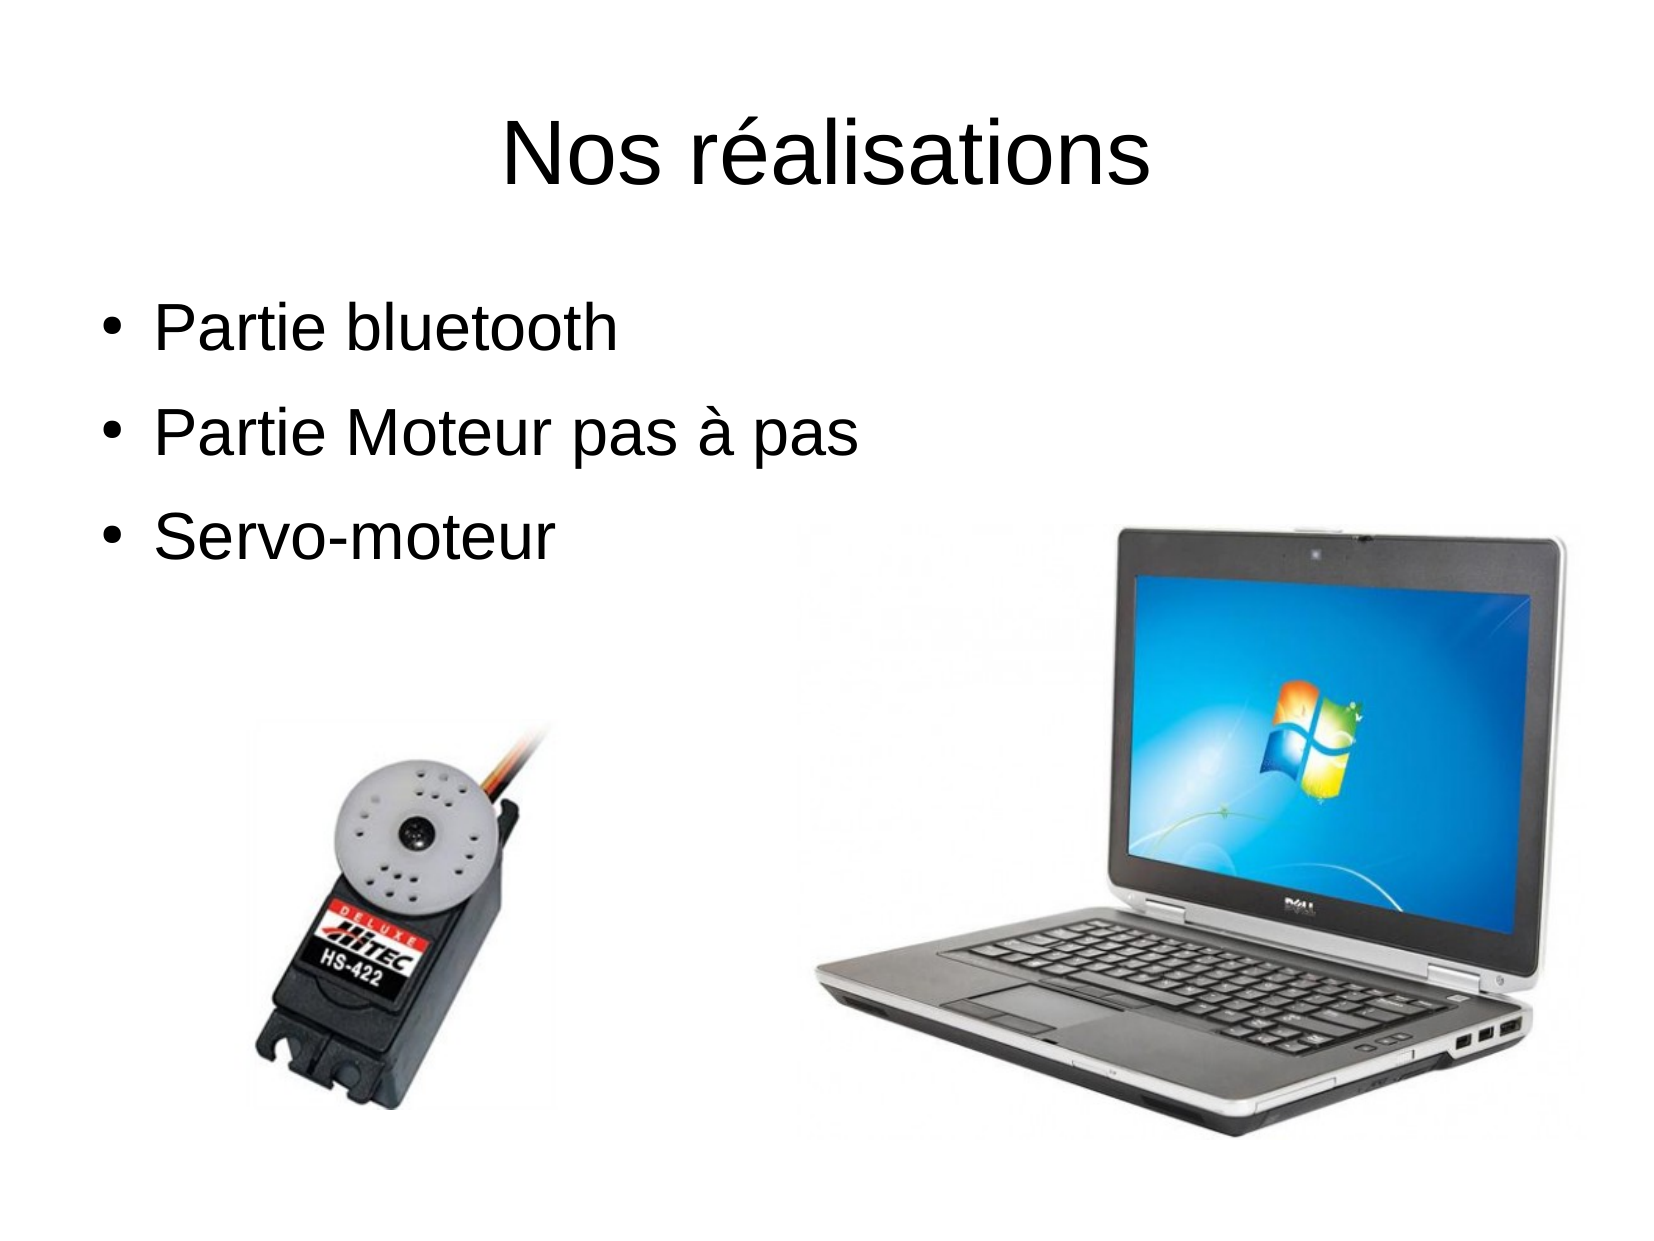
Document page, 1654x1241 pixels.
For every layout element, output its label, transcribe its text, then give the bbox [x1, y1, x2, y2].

title Nos réalisations [82, 49, 1571, 257]
picture [750, 524, 1634, 1141]
picture [210, 719, 601, 1111]
list Partie bluetooth Partie Moteur pas à pas Servo-moteur [82, 290, 1571, 1241]
